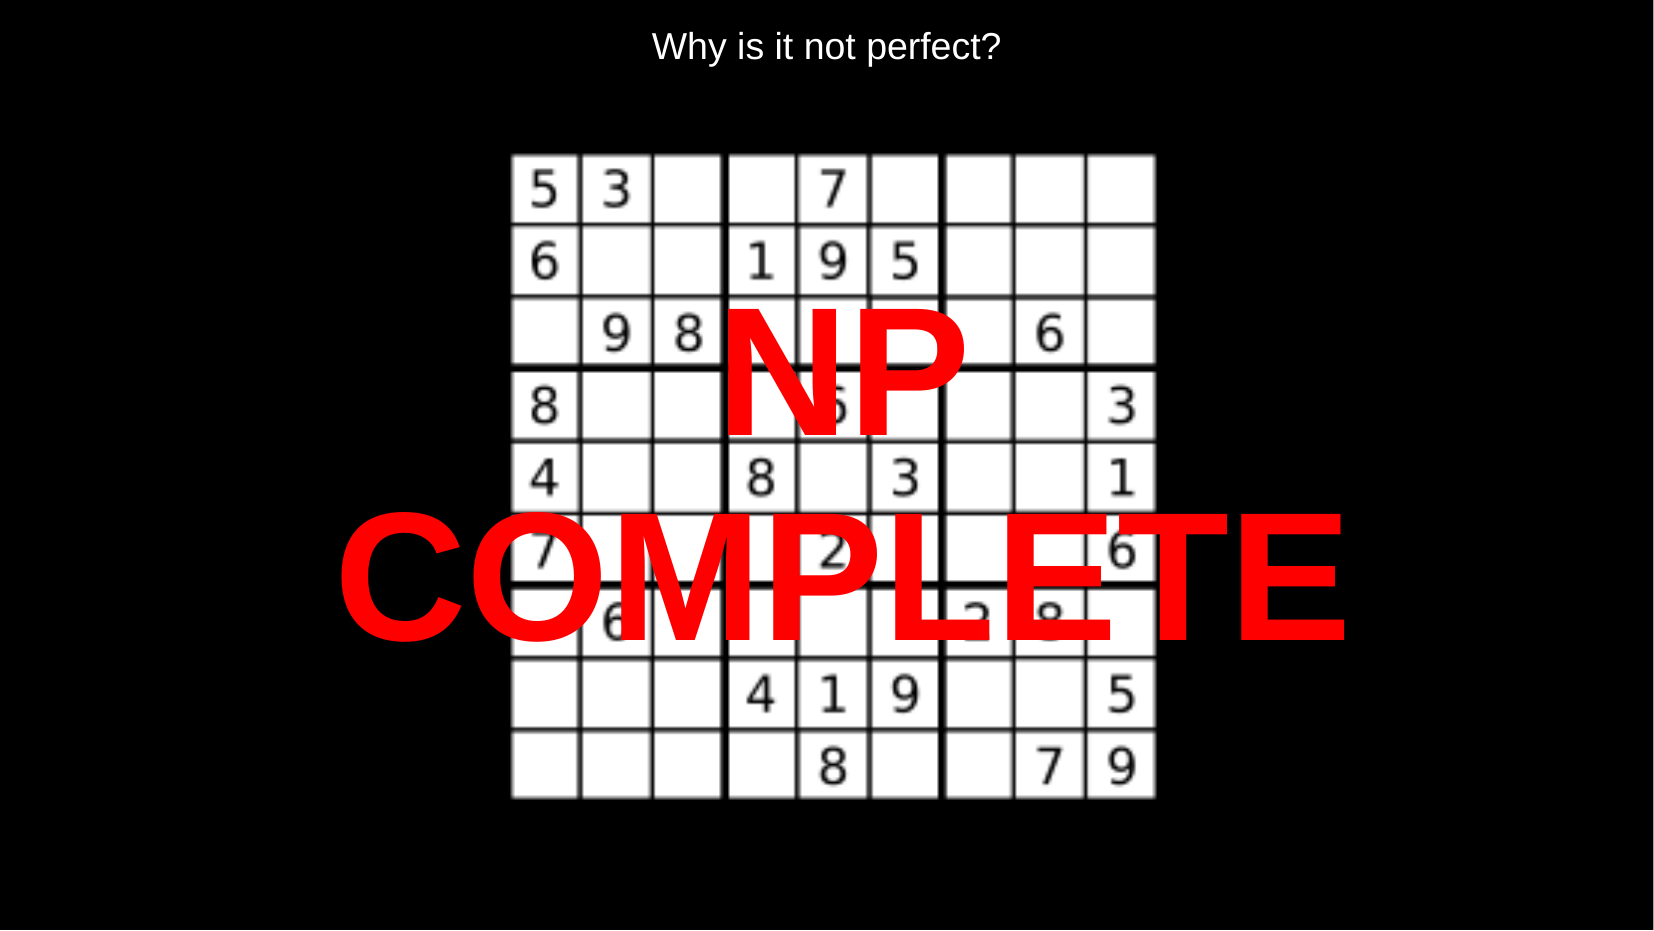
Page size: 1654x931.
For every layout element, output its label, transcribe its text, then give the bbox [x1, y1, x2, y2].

text_box Why is it not perfect? [0, 18, 1654, 76]
picture [506, 149, 1163, 262]
picture [506, 687, 1163, 806]
text_box NP COMPLETE [75, 262, 1613, 687]
